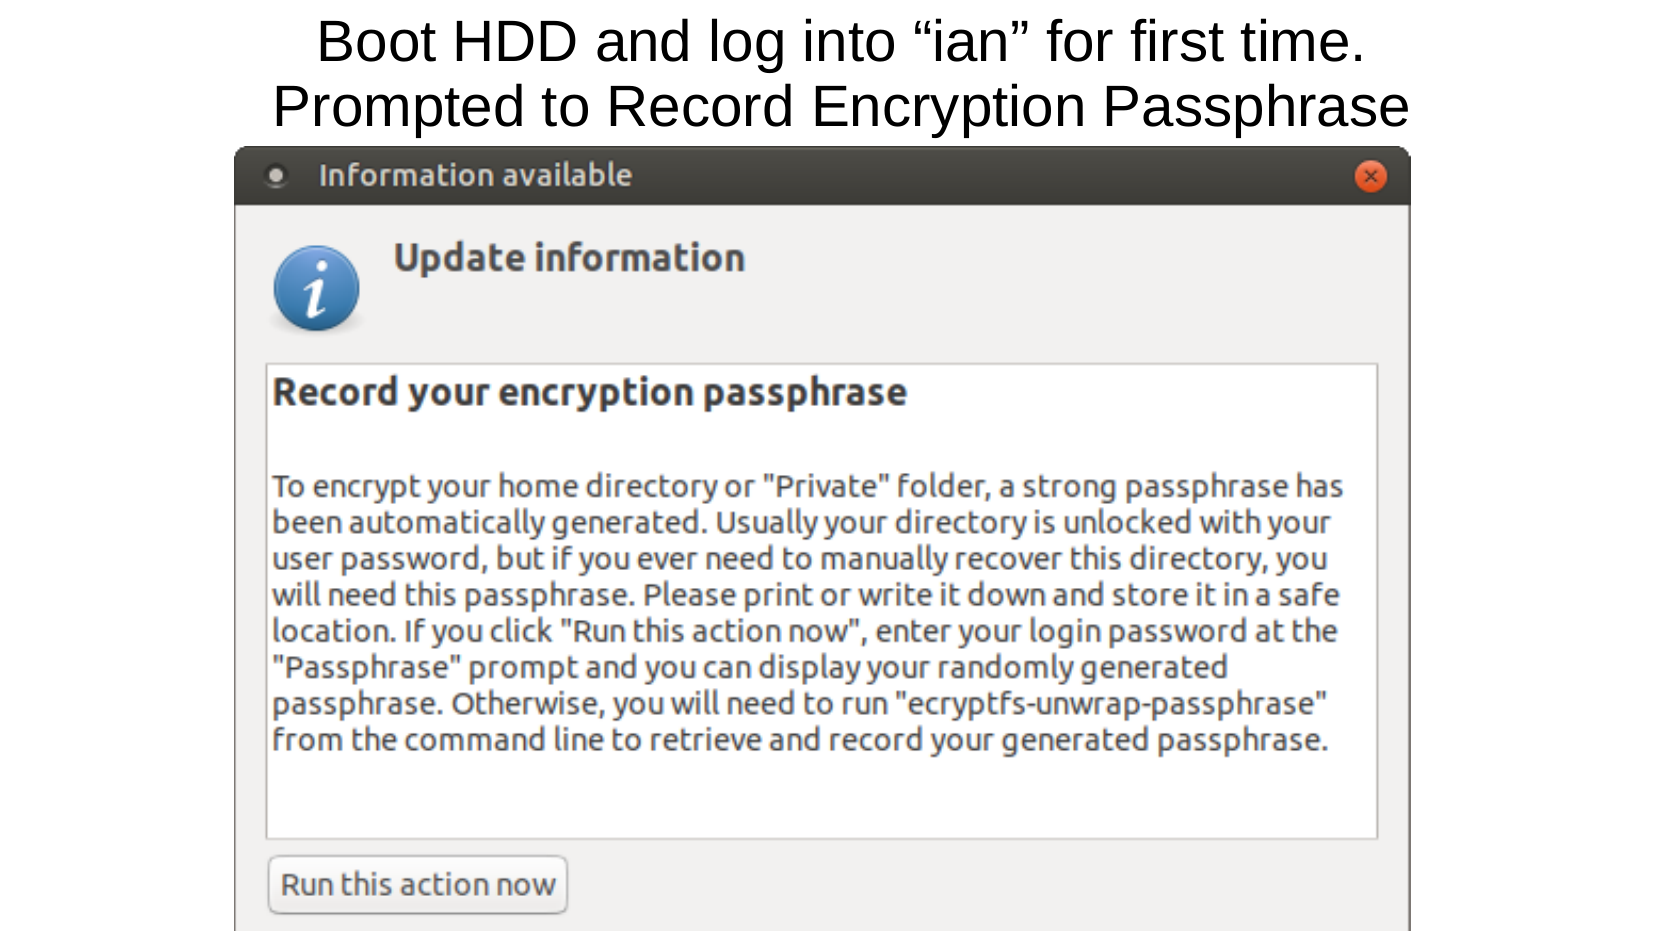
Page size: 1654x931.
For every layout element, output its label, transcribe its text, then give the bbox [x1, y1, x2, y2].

picture [234, 146, 1411, 931]
title Boot HDD and log into “ian” for first time. Prompted to Record Encryption Passphrase [30, 8, 1621, 139]
